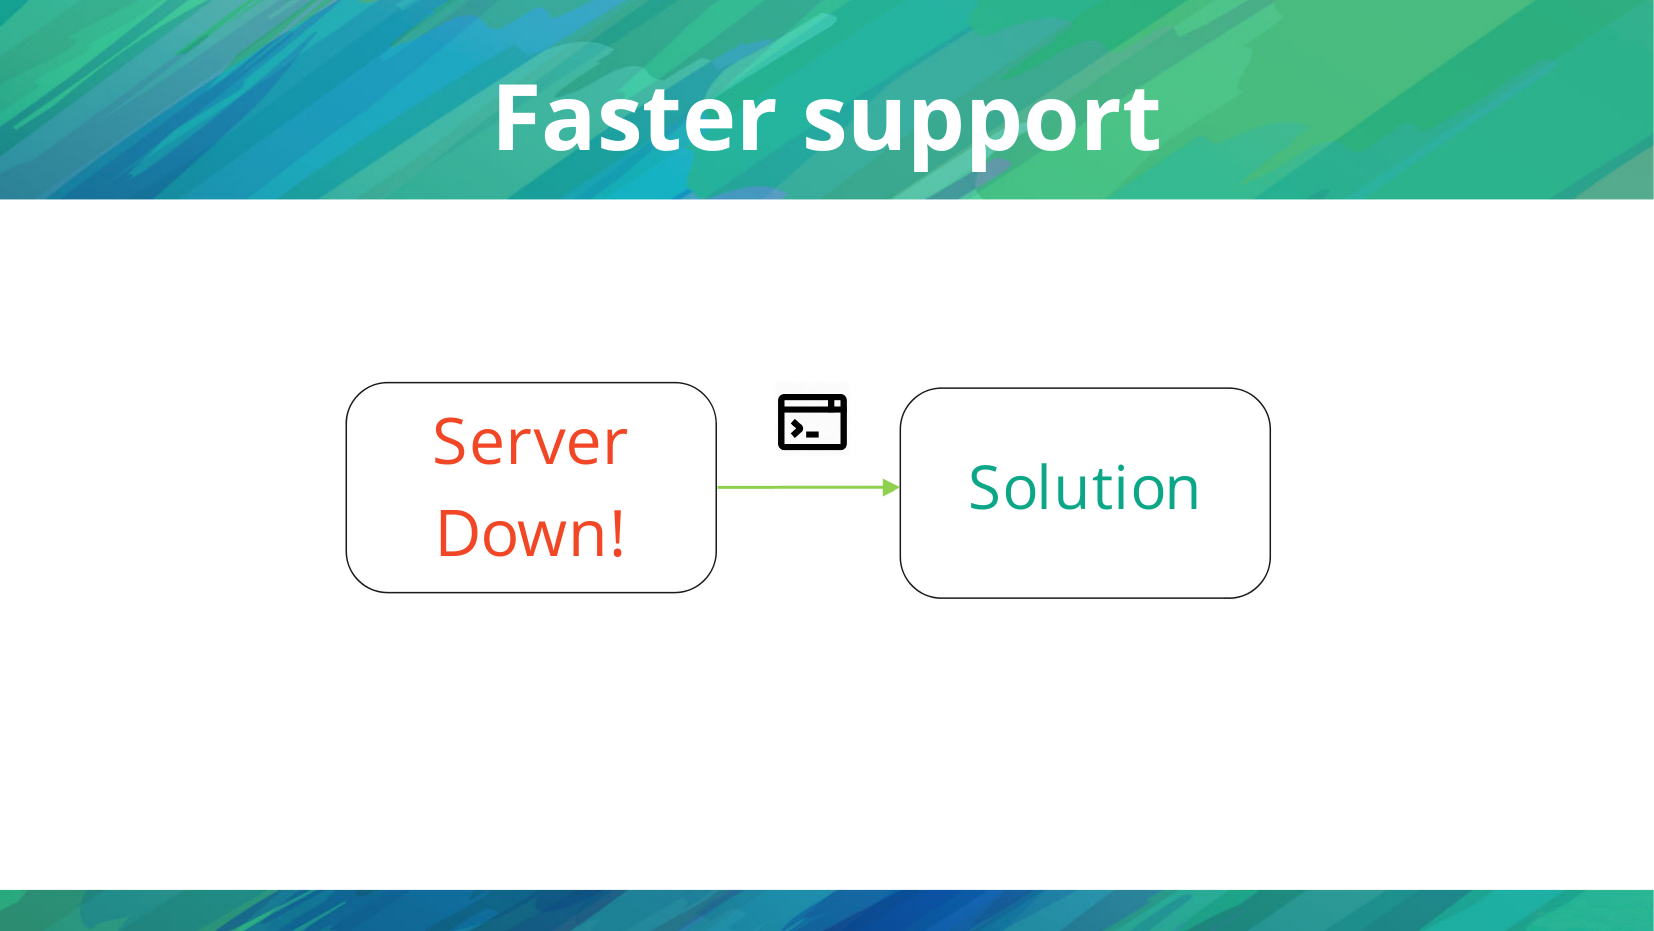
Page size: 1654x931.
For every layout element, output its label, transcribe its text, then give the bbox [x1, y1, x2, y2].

title Faster support [82, 37, 1571, 193]
picture [0, 0, 1654, 931]
